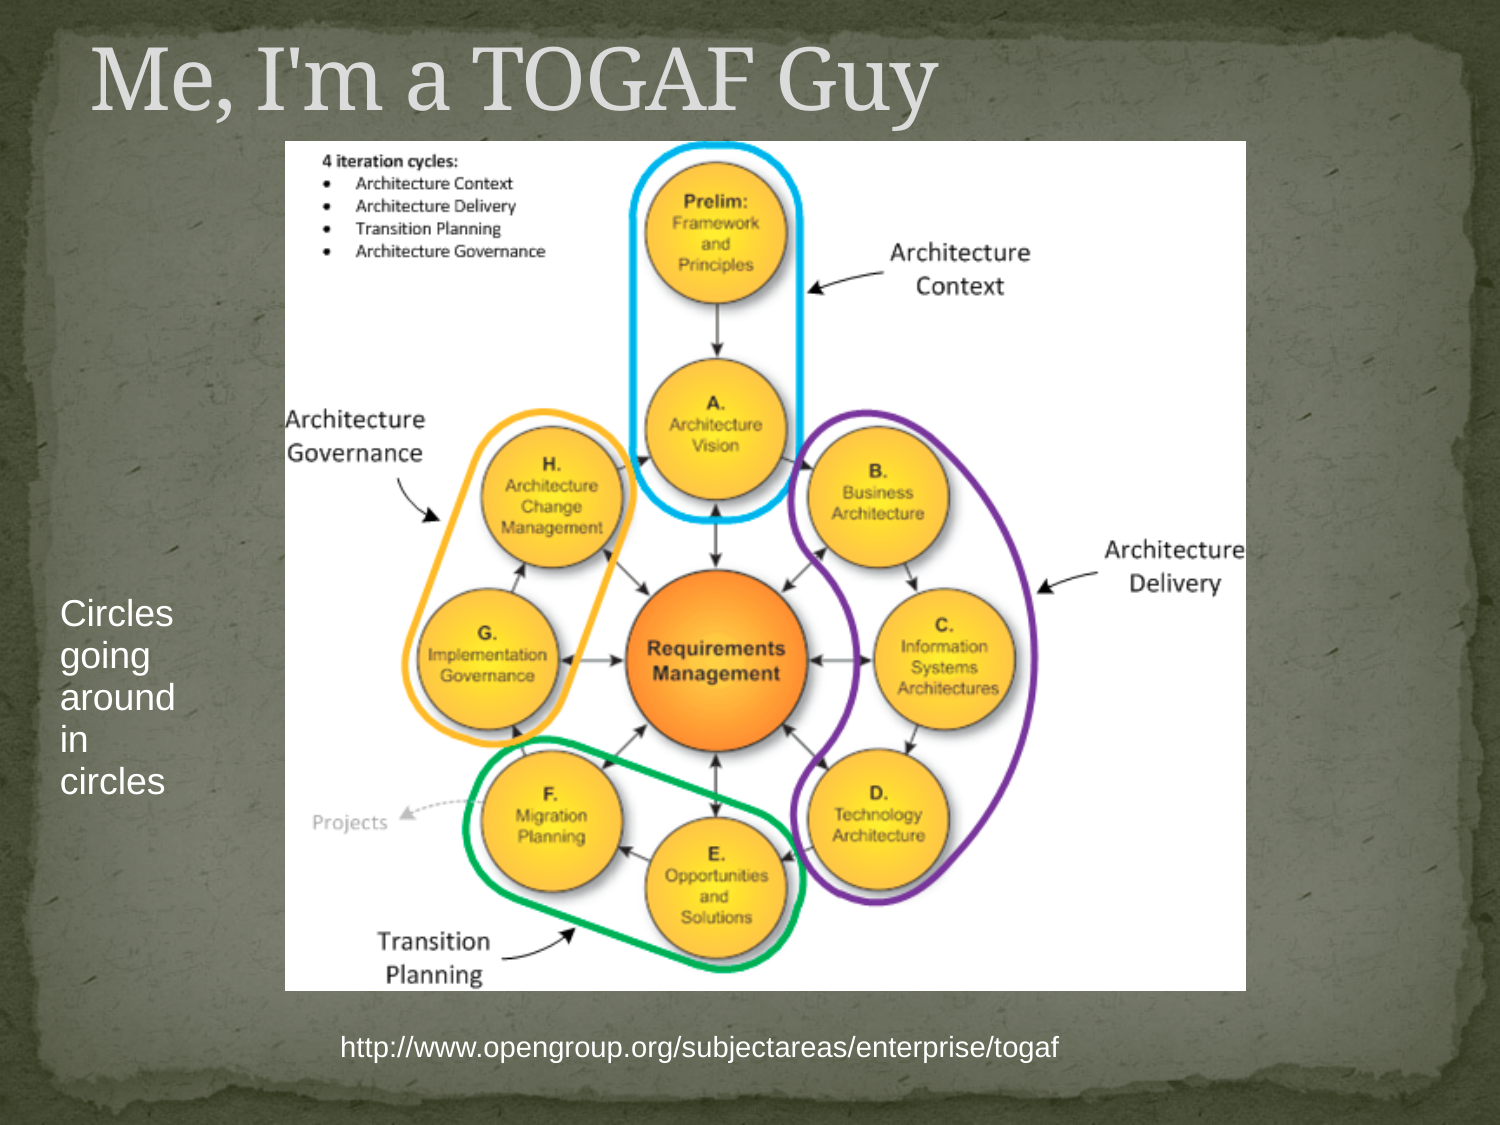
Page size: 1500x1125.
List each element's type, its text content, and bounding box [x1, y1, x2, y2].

title Me, I'm a TOGAF Guy [75, 7, 1426, 136]
picture [0, 0, 1500, 1125]
text_box http://www.opengroup.org/subjectareas/enterprise/togaf [325, 1023, 1273, 1081]
text_box Circles going around in circles [45, 585, 196, 810]
